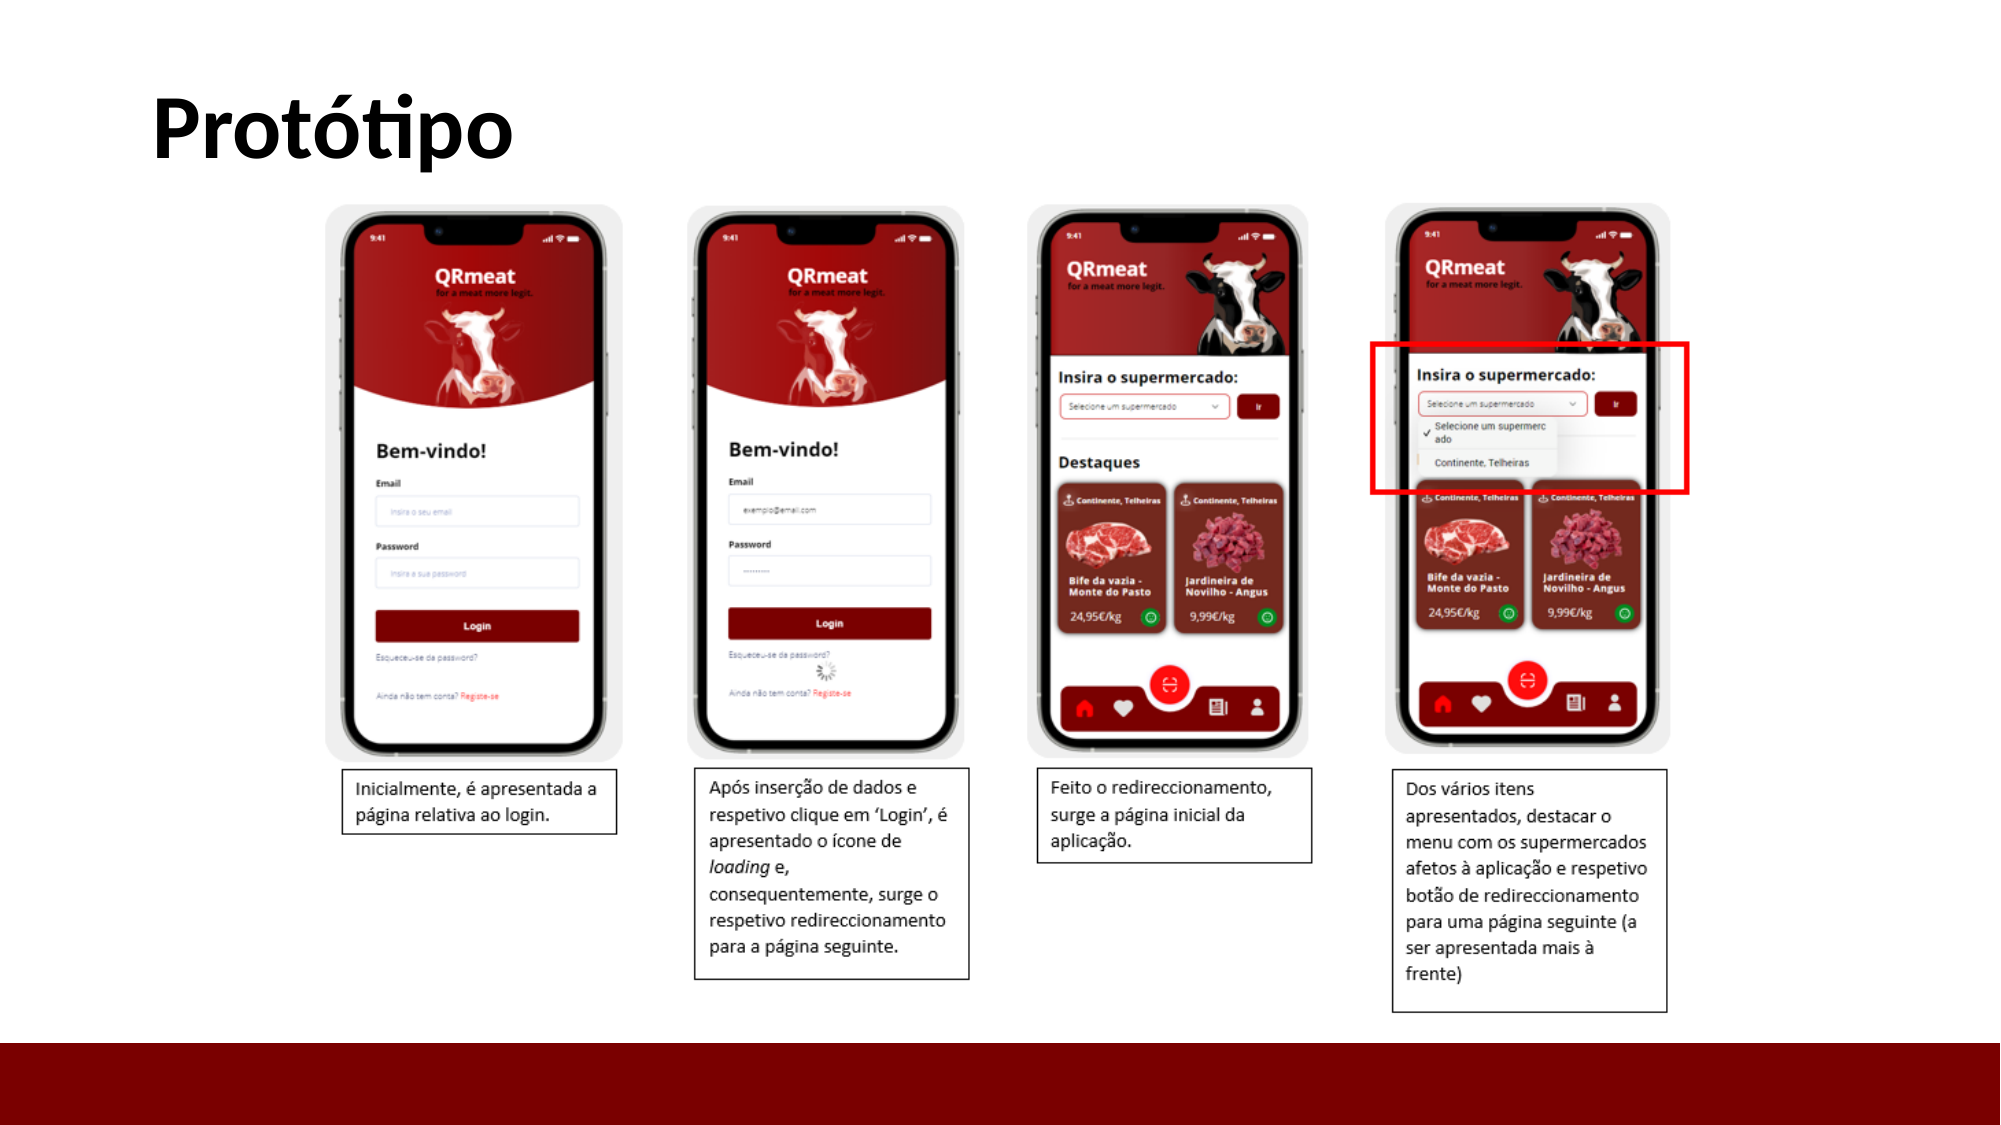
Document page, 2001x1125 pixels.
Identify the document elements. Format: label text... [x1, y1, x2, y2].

text_box [0, 1043, 2000, 1125]
picture [287, 238, 1713, 1035]
title Protótipo [137, 20, 1863, 238]
